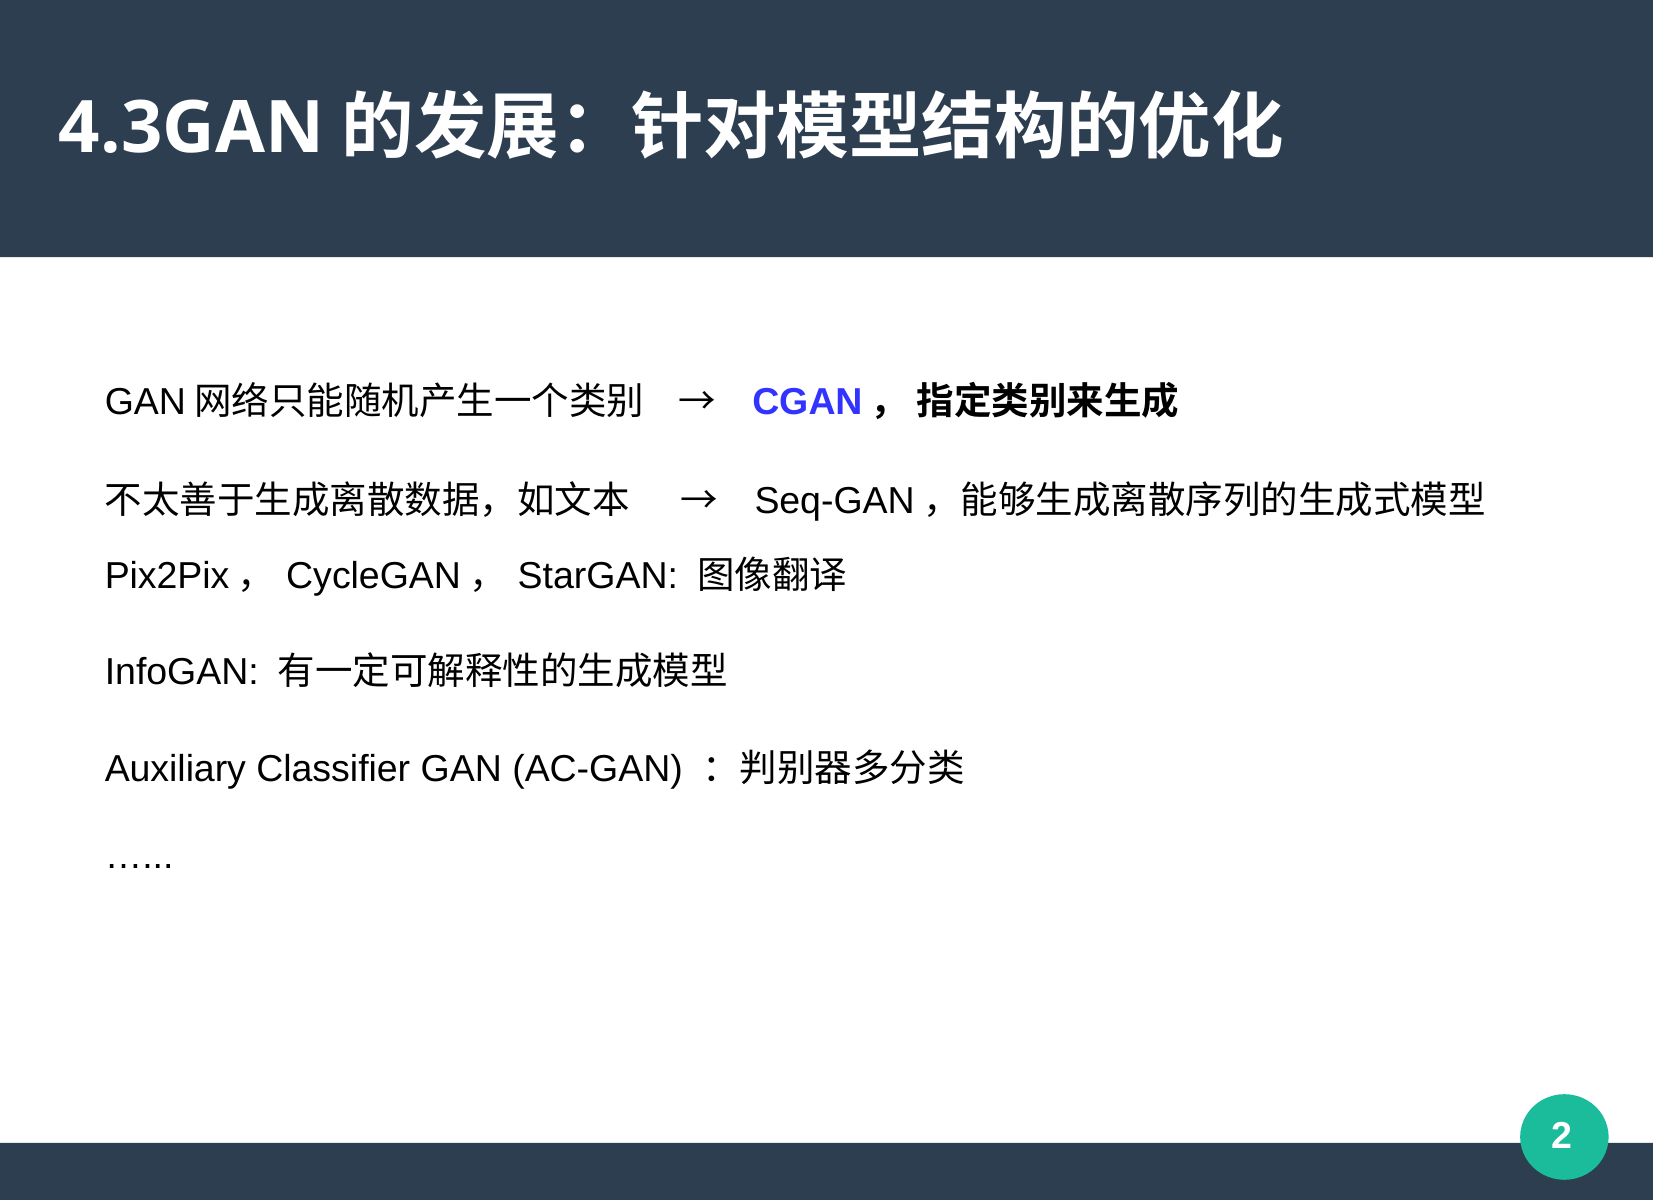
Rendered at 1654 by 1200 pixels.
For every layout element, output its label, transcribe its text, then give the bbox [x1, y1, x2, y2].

text_box GAN网络只能随机产生一个类别 → CGAN， 指定类别来生成 不太善于生成离散数据，如文本 → Seq-GAN，能够生成离散序列的生成式模型 Pix2Pix，CycleGAN，StarGAN: 图像翻译 InfoGAN: 有一定可解释性的生成模型 Auxiliary Classifier GAN (AC-GAN) ：判别器多分类 …... [90, 363, 1654, 890]
text_box 4.3GAN的发展：针对模型结构的优化 [58, 47, 1594, 200]
text_box 2 [1536, 1104, 1641, 1175]
